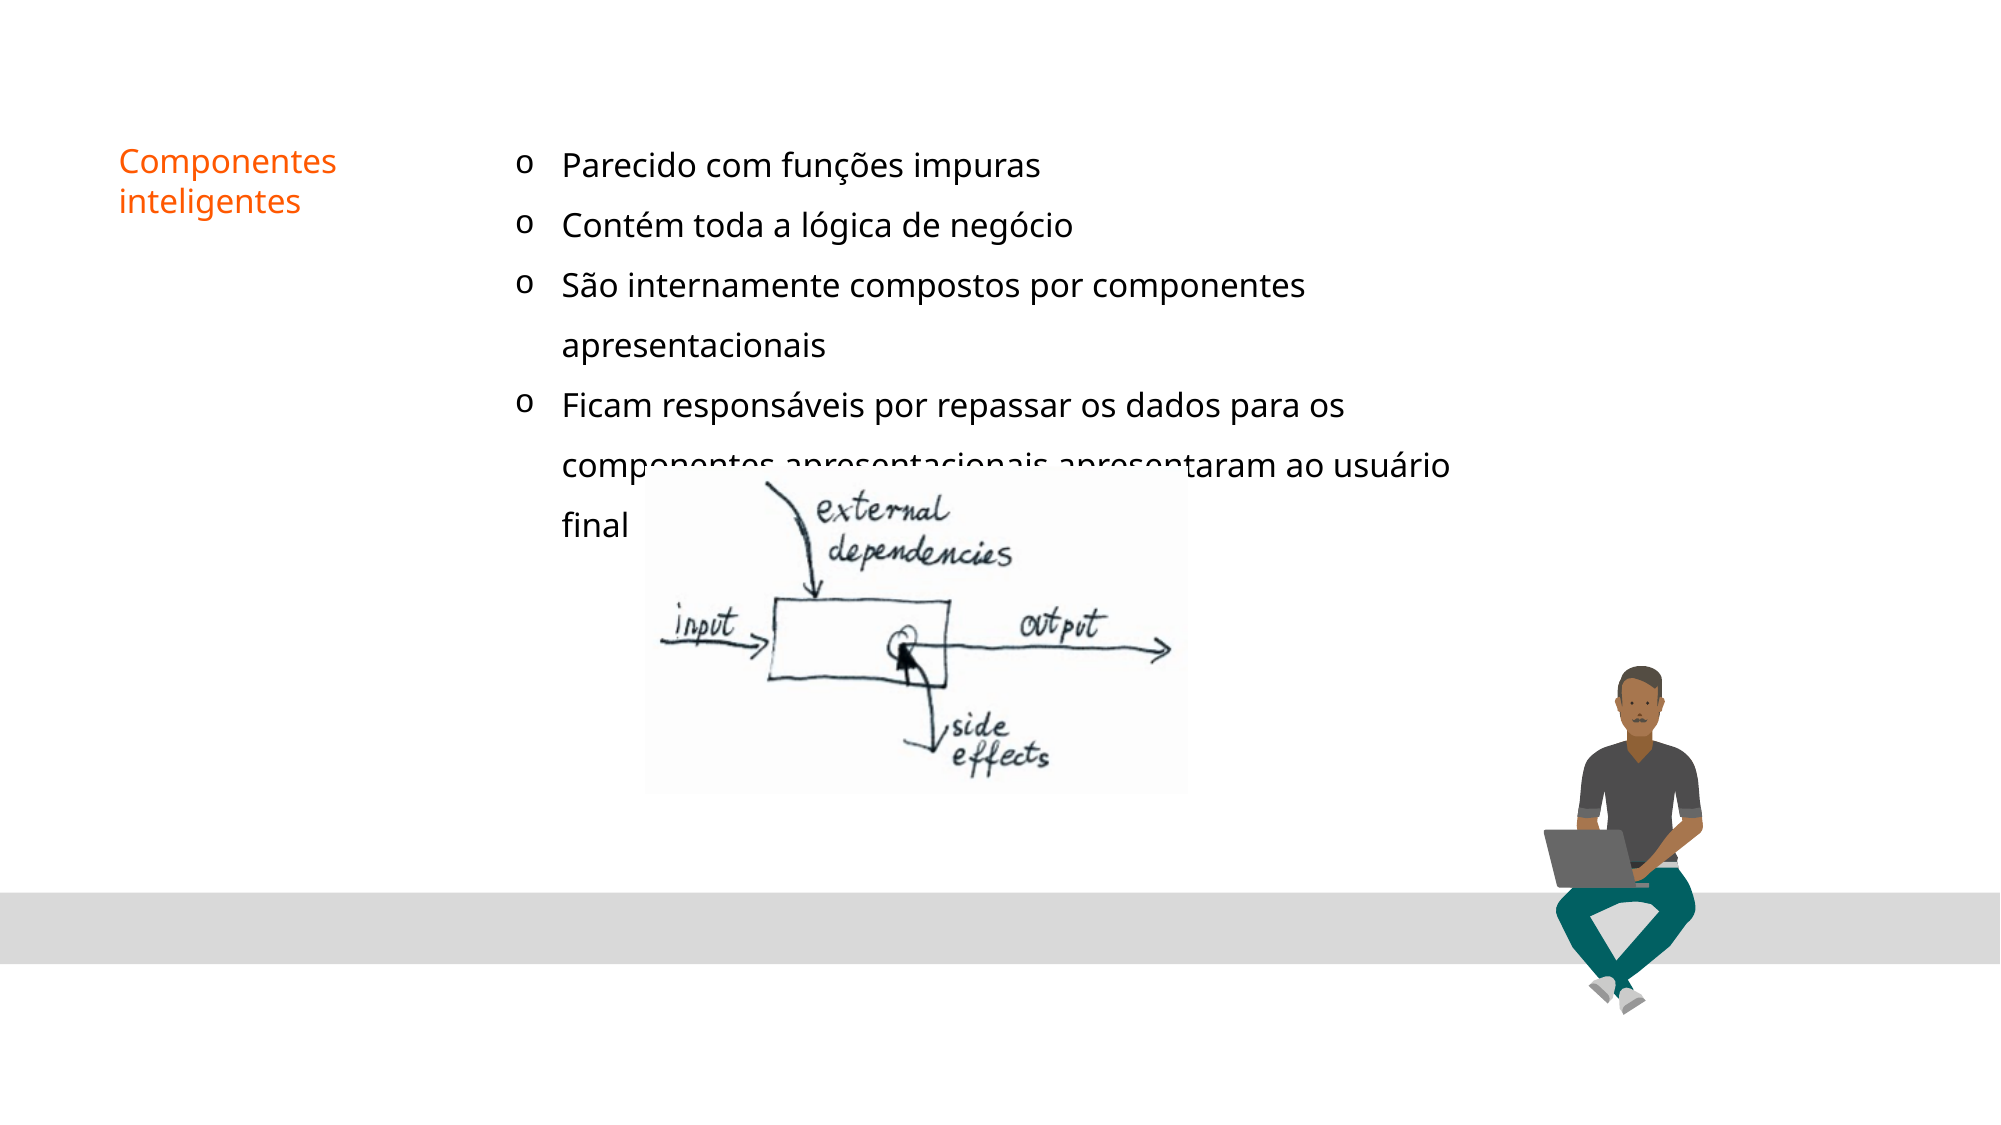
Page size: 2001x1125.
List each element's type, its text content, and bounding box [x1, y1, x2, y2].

text_box [1704, 892, 2000, 965]
picture [1543, 666, 1704, 1015]
text_box [0, 892, 1543, 965]
text_box Parecido com funções impuras Contém toda a lógica de negócio São internamente compostos por componentes apresentacionais Ficam responsáveis por repassar os dados para os componentes apresentacionais apresentaram ao usuário final [500, 117, 1500, 552]
picture [645, 466, 1188, 794]
text_box Componentes inteligentes [103, 132, 474, 228]
